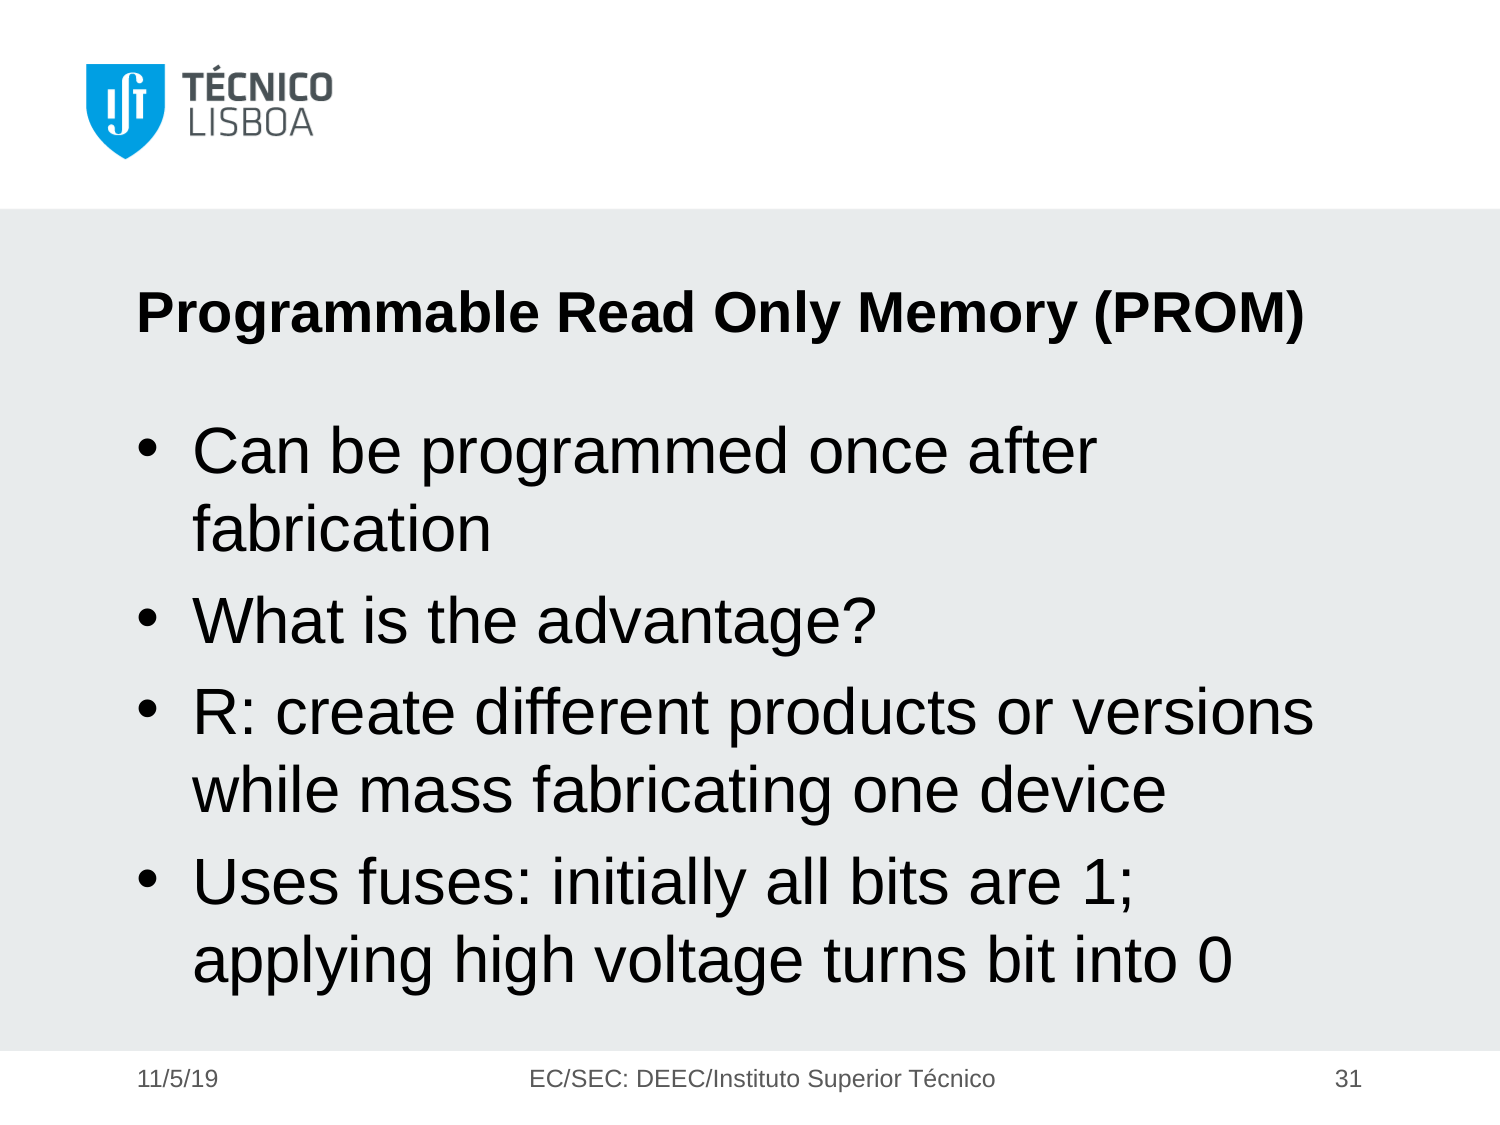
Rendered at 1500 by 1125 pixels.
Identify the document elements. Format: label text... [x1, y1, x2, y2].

slide_number <number> [1077, 1052, 1378, 1103]
picture [0, 0, 1500, 1125]
slide_number 11/5/19 [121, 1052, 425, 1103]
list Can be programmed once after fabrication What is the advantage? R: create different products or versions while mass fabricating one device Uses fuses: initially all bits are 1; applying high voltage turns bit into 0 [121, 400, 1378, 1005]
title Programmable Read Only Memory (PROM) [121, 237, 1378, 381]
footer EC/SEC: DEEC/Instituto Superior Técnico [512, 1052, 1021, 1103]
